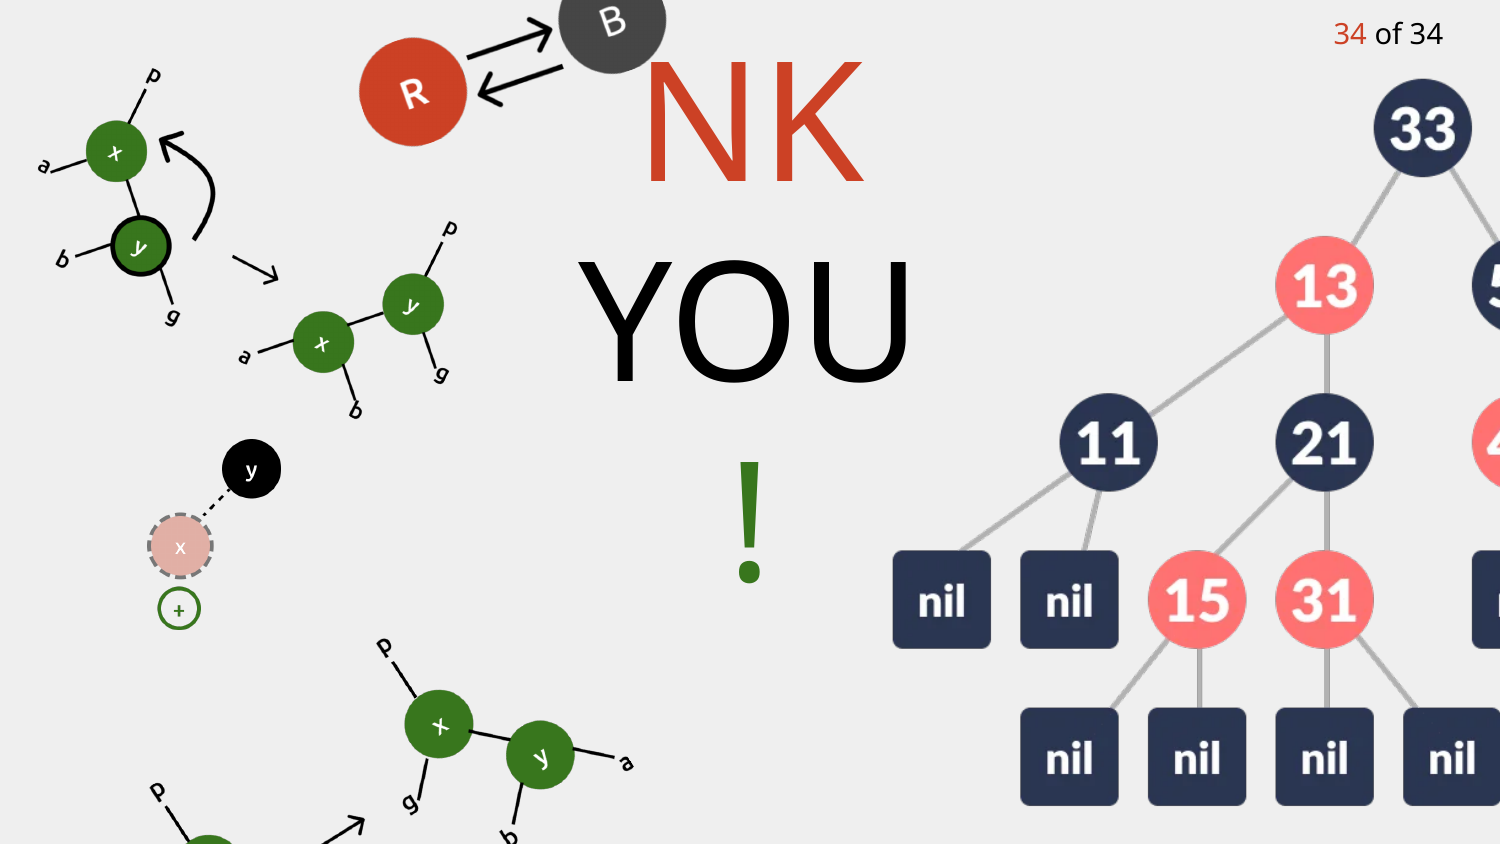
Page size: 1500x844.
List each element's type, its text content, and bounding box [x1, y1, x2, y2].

text_box 34 of 34 [1318, 0, 1500, 65]
picture [147, 439, 281, 630]
picture [344, 0, 681, 161]
picture [61, 558, 635, 844]
title THANK YOU ! [557, 214, 834, 630]
picture [0, 41, 511, 447]
picture [834, 20, 1500, 844]
